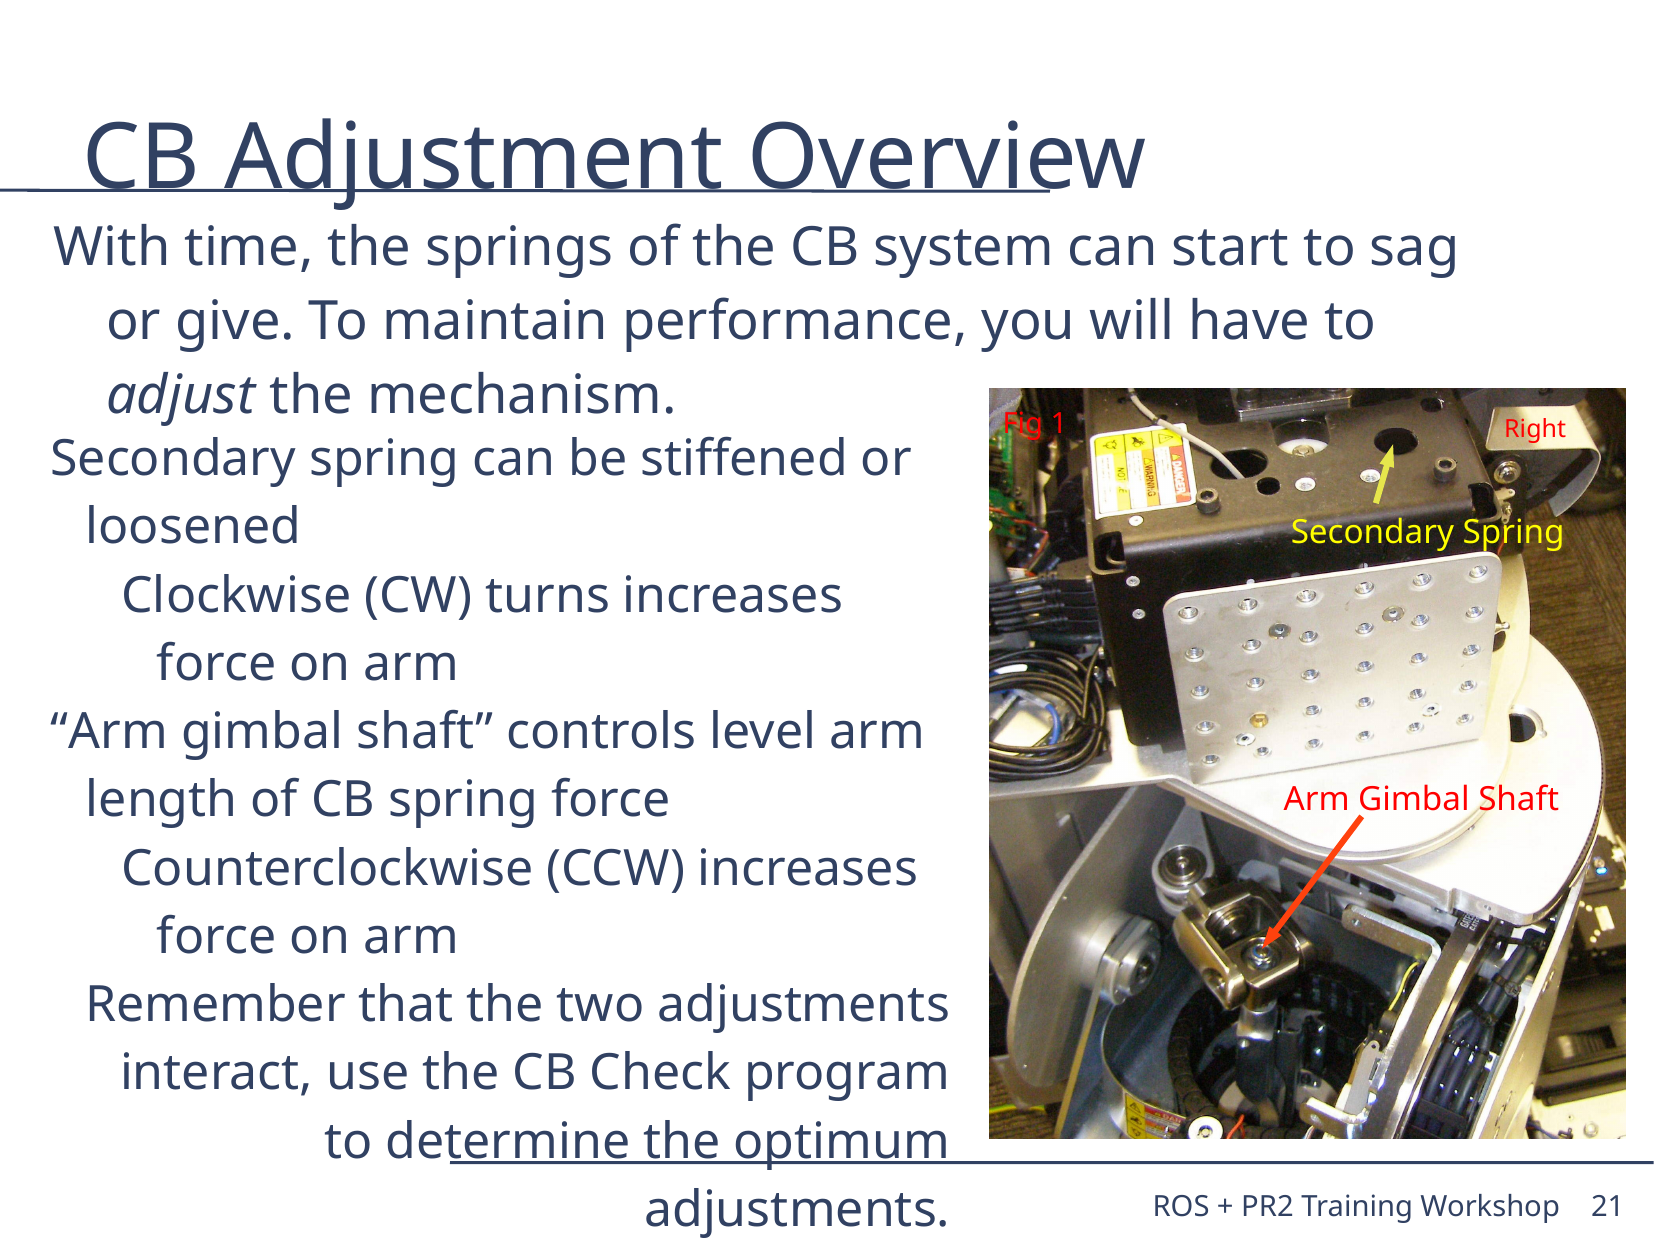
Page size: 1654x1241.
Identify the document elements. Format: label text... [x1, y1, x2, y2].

picture [989, 388, 1626, 1139]
text_box Right [1489, 403, 1593, 456]
text_box Secondary Spring [1238, 500, 1580, 554]
list With time, the springs of the CB system can start to sag or give. To maintain performance, you will have to adjust the mechanism. [35, 207, 1524, 415]
title CB Adjustment Overview [82, 56, 1571, 250]
text_box Fig 1 [987, 394, 1095, 448]
text_box Arm Gimbal Shaft [1268, 767, 1594, 822]
text_box Secondary spring can be stiffened or loosened Clockwise (CW) turns increases force on arm “Arm gimbal shaft” controls level arm length of CB spring force Counterclockwise (CCW) increases force on arm Remember that the two adjustments interact, use the CB Check program to determine the optimum adjustments. [0, 414, 966, 1210]
